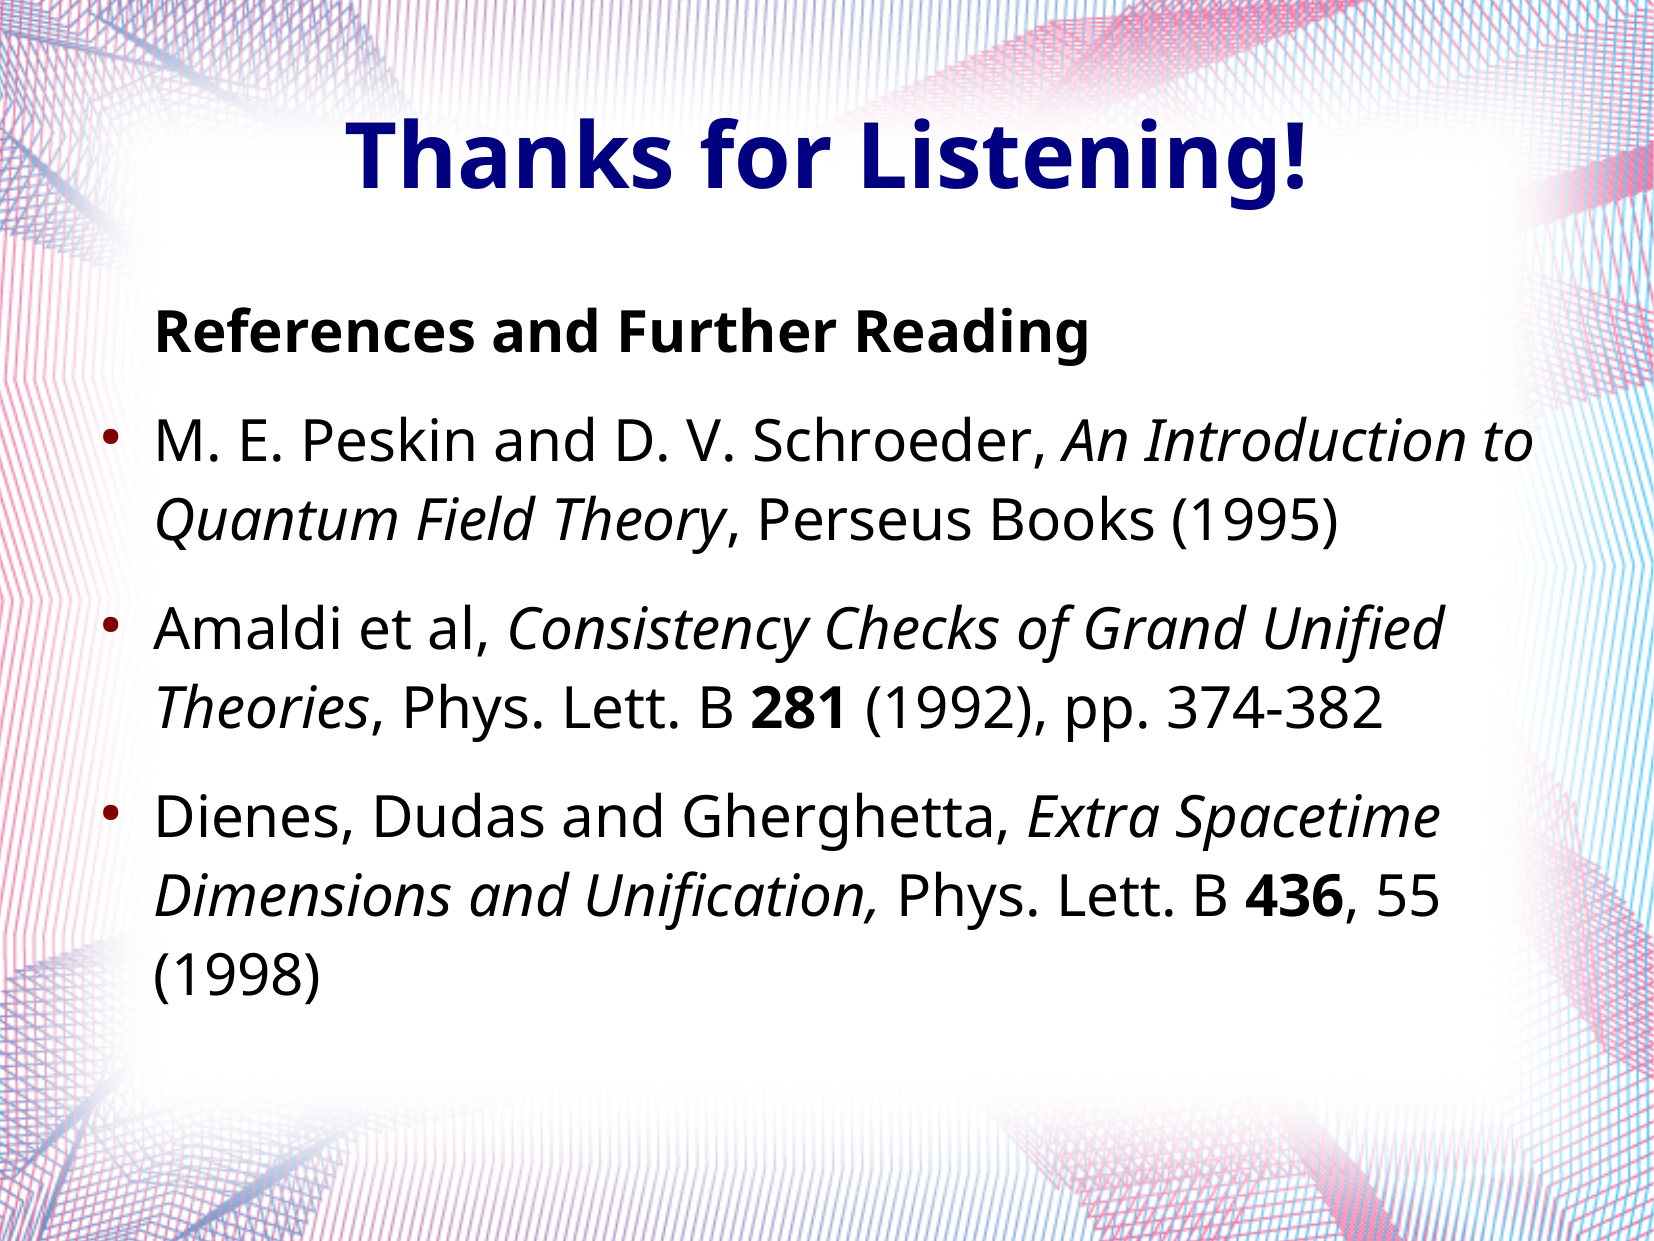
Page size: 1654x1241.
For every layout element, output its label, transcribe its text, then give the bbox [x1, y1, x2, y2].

title Thanks for Listening! [82, 49, 1571, 257]
list References and Further Reading M. E. Peskin and D. V. Schroeder, An Introduction to Quantum Field Theory, Perseus Books (1995) Amaldi et al, Consistency Checks of Grand Unified Theories, Phys. Lett. B 281 (1992), pp. 374-382 Dienes, Dudas and Gherghetta, Extra Spacetime Dimensions and Unification, Phys. Lett. B 436, 55 (1998) [82, 290, 1571, 1094]
picture [0, 0, 1654, 1241]
